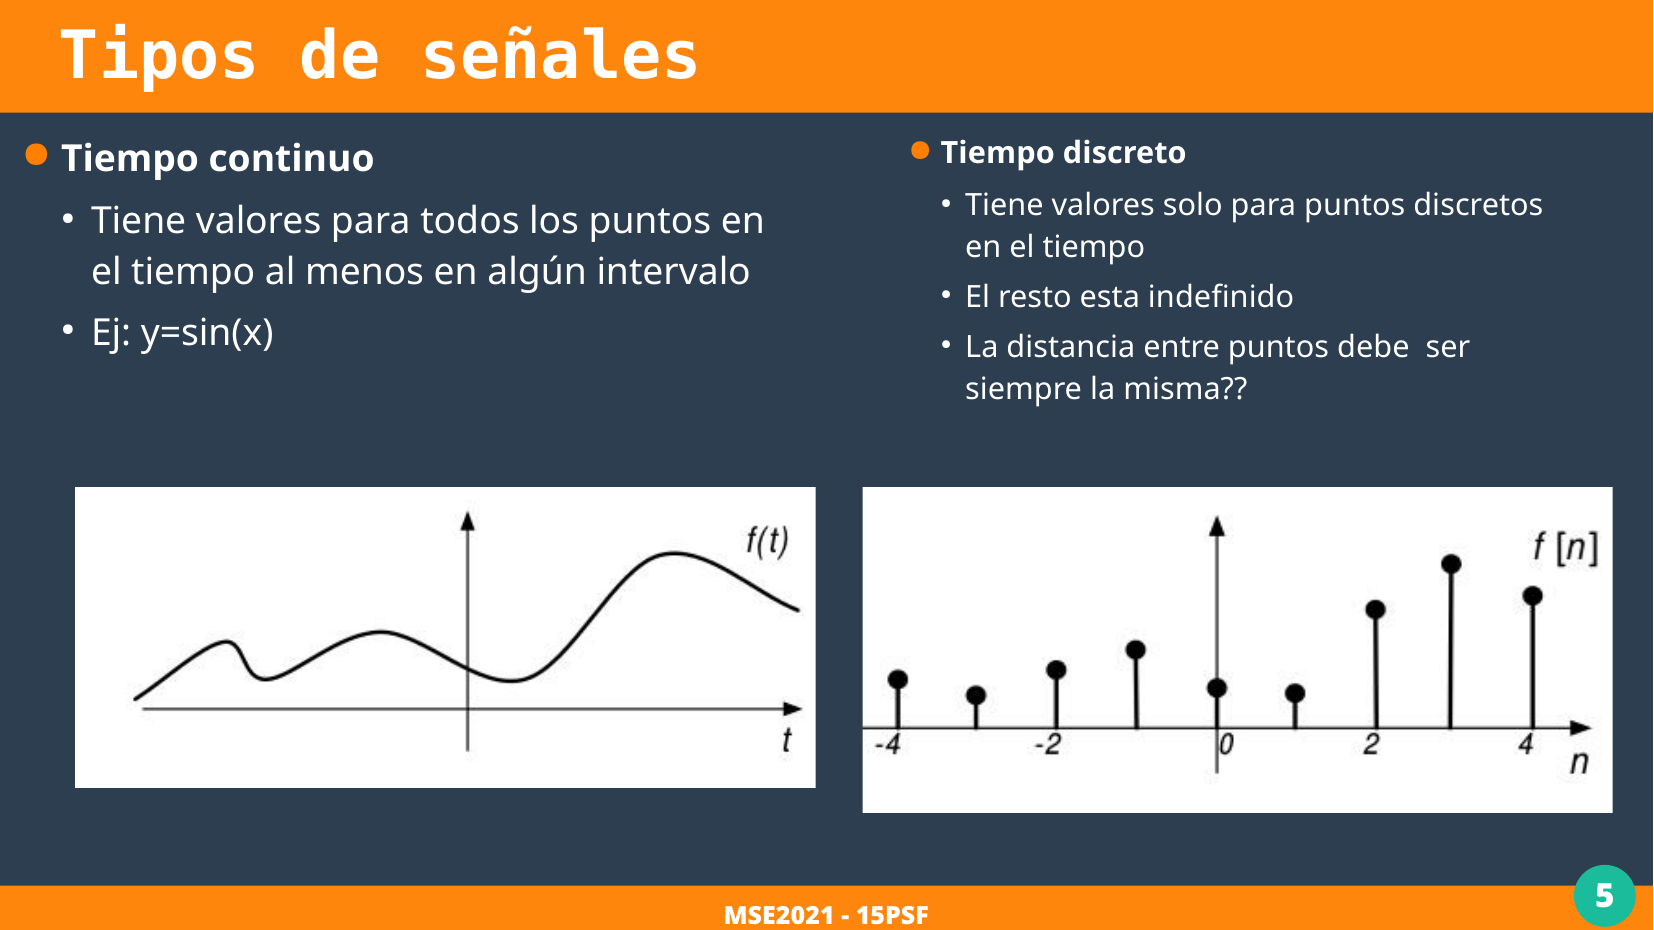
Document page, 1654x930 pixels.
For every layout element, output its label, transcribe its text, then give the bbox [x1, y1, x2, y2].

list Tiempo discreto Tiene valores solo para puntos discretos en el tiempo El resto esta indefinido La distancia entre puntos debe ser siempre la misma?? [900, 131, 1576, 413]
picture [862, 487, 1613, 813]
list Tiempo continuo Tiene valores para todos los puntos en el tiempo al menos en algún intervalo Ej: y=sin(x) [11, 131, 788, 376]
title Tipos de señales [58, 16, 1594, 181]
picture [75, 487, 816, 788]
